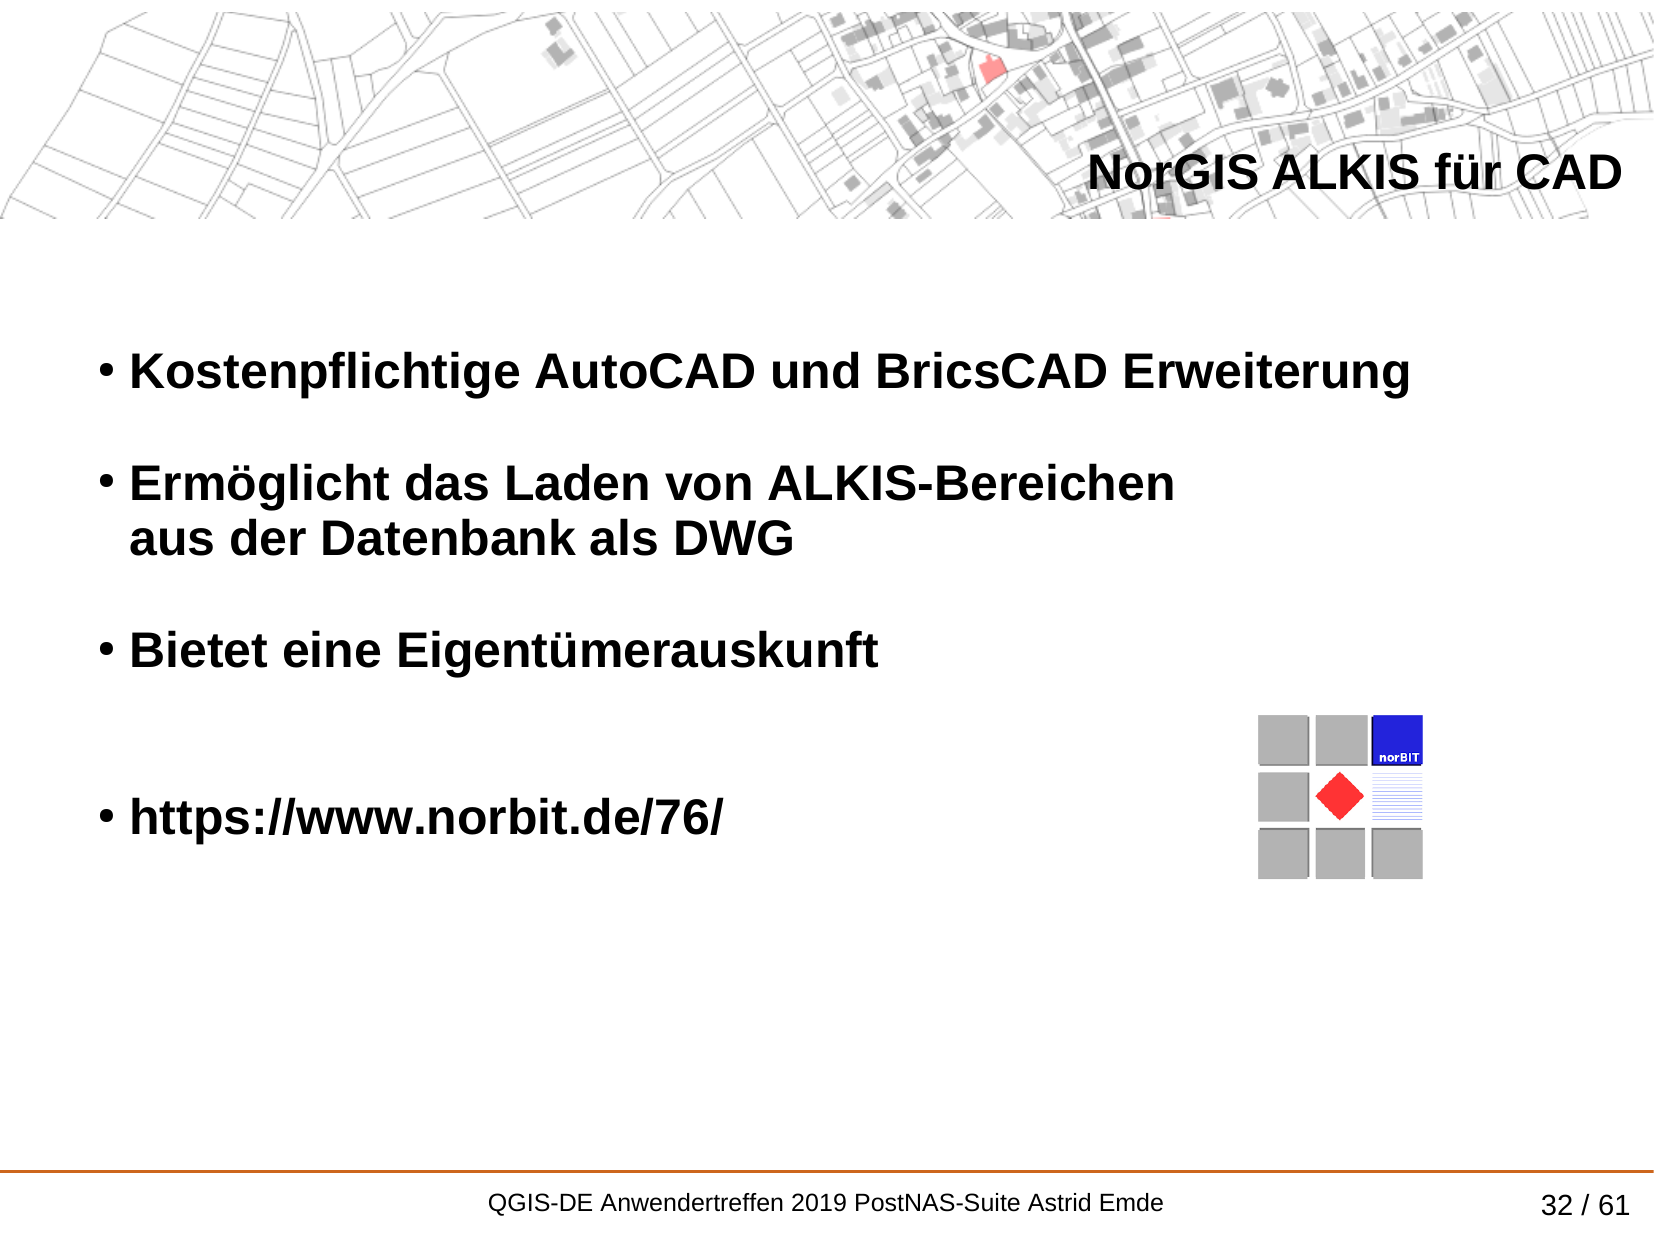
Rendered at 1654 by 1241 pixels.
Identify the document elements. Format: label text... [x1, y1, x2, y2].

title NorGIS ALKIS für CAD [265, 118, 1625, 228]
text_box Kostenpflichtige AutoCAD und BricsCAD Erweiterung Ermöglicht das Laden von ALKIS-Bereichen aus der Datenbank als DWG Bietet eine Eigentümerauskunft https://www.norbit.de/76/ [82, 224, 1595, 1052]
picture [1251, 709, 1430, 887]
